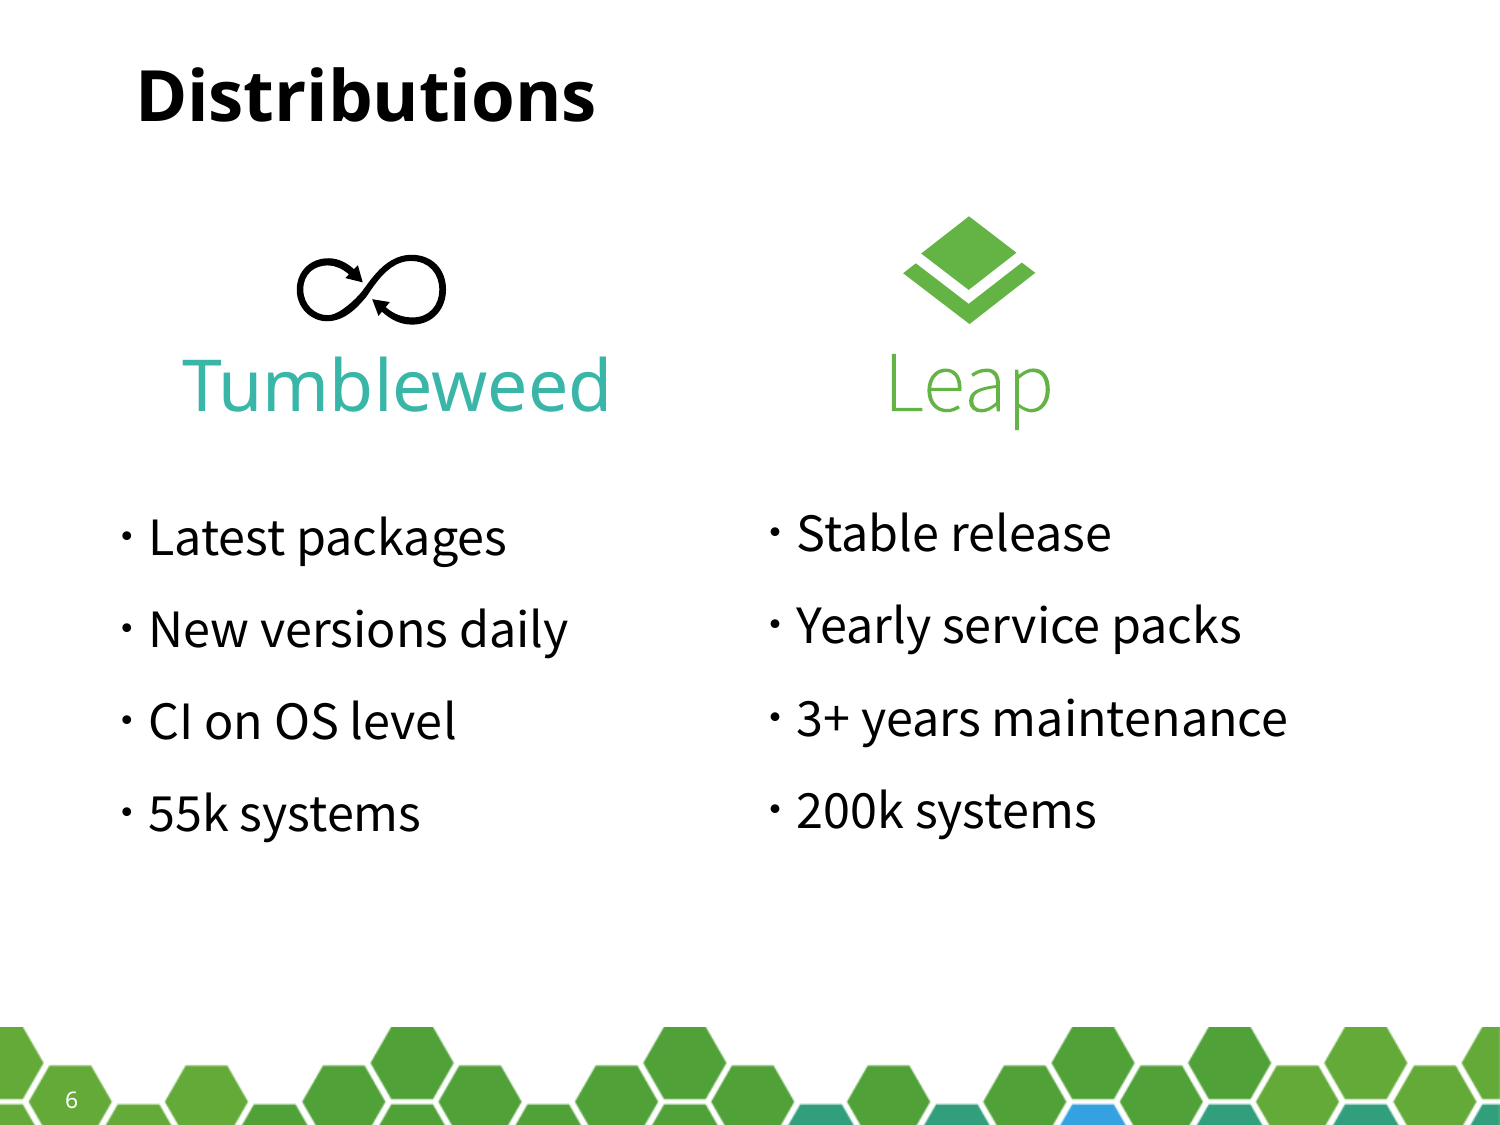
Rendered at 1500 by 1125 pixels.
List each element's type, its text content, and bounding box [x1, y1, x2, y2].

list Stable release Yearly service packs 3+ years maintenance 200k systems [768, 498, 1372, 872]
list Latest packages New versions daily CI on OS level 55k systems [120, 501, 686, 927]
picture [155, 228, 652, 439]
picture [0, 1027, 1500, 1125]
picture [860, 184, 1082, 462]
title Distributions [135, 12, 1372, 175]
